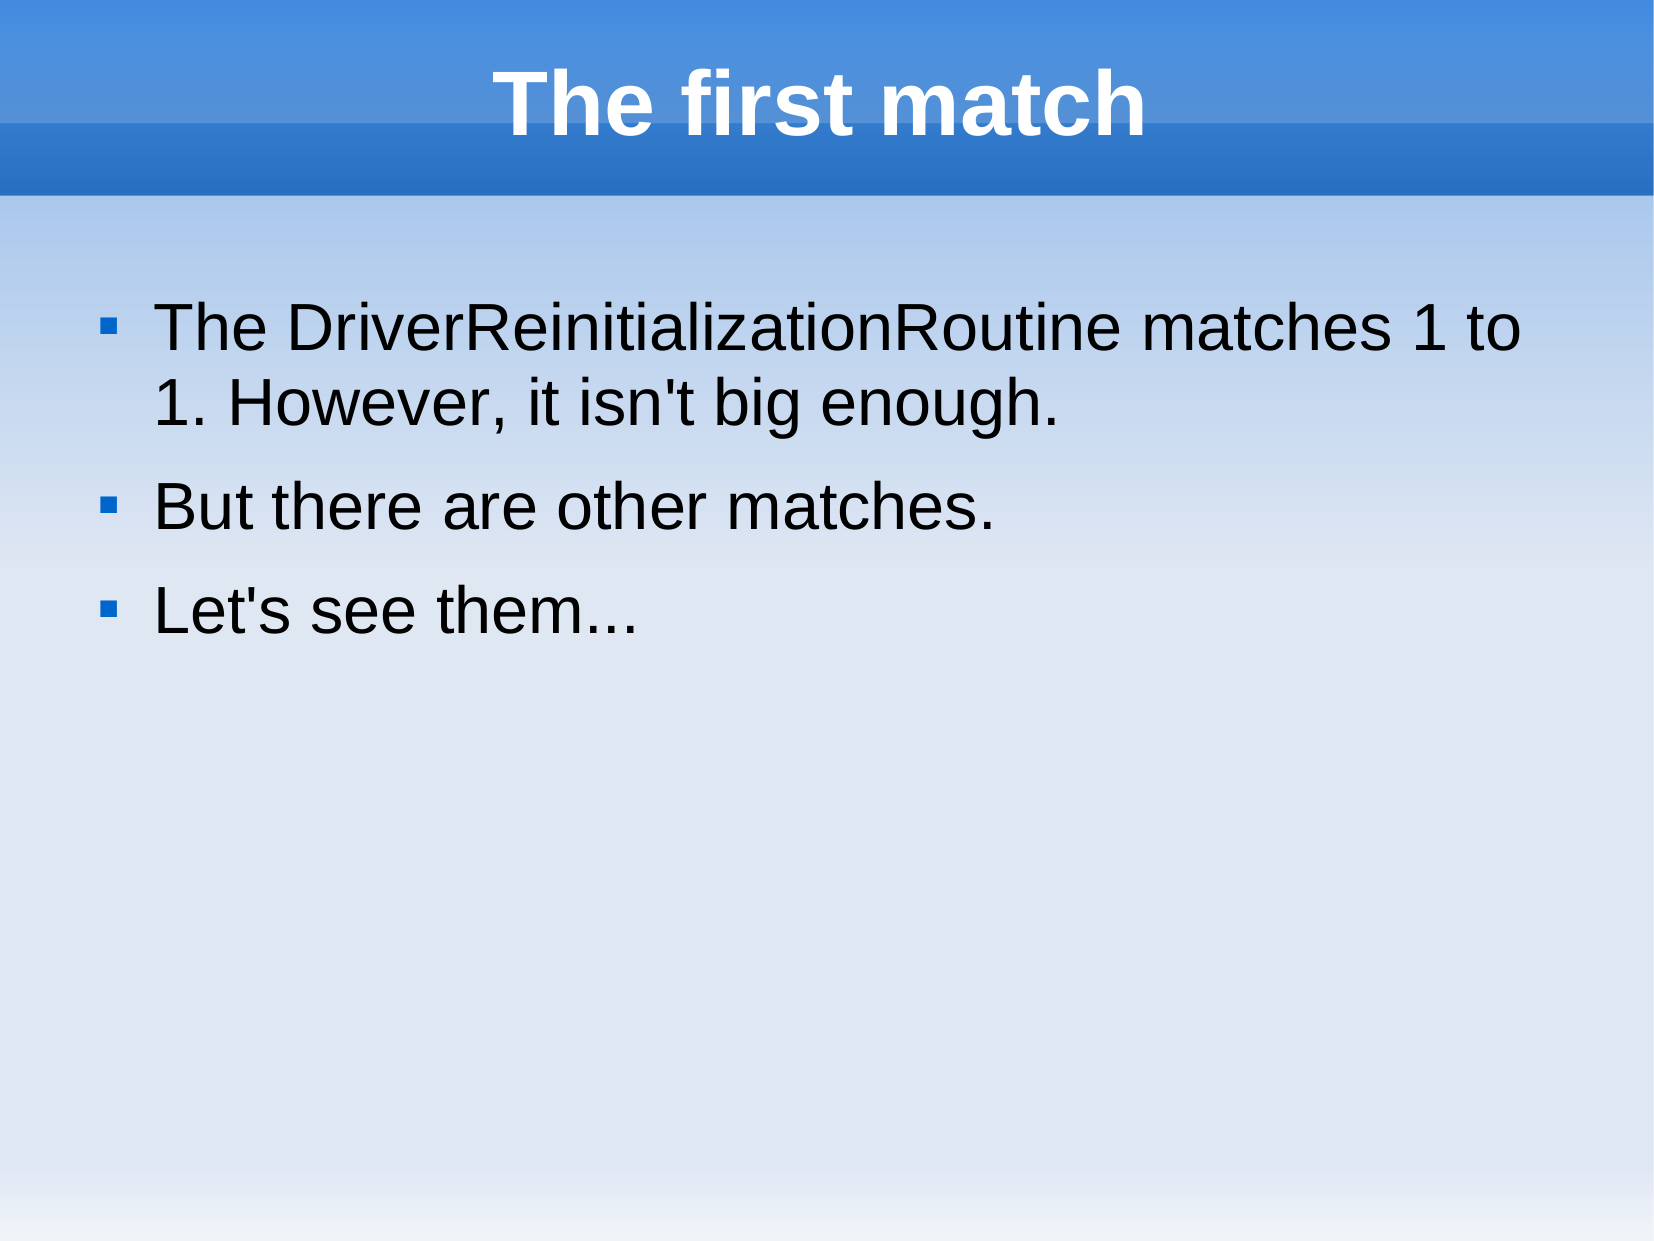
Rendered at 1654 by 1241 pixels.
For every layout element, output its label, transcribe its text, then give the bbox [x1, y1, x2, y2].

title The first match [76, 0, 1565, 208]
list The DriverReinitializationRoutine matches 1 to 1. However, it isn't big enough. But there are other matches. Let's see them... [82, 290, 1571, 1109]
picture [0, 0, 1654, 1241]
